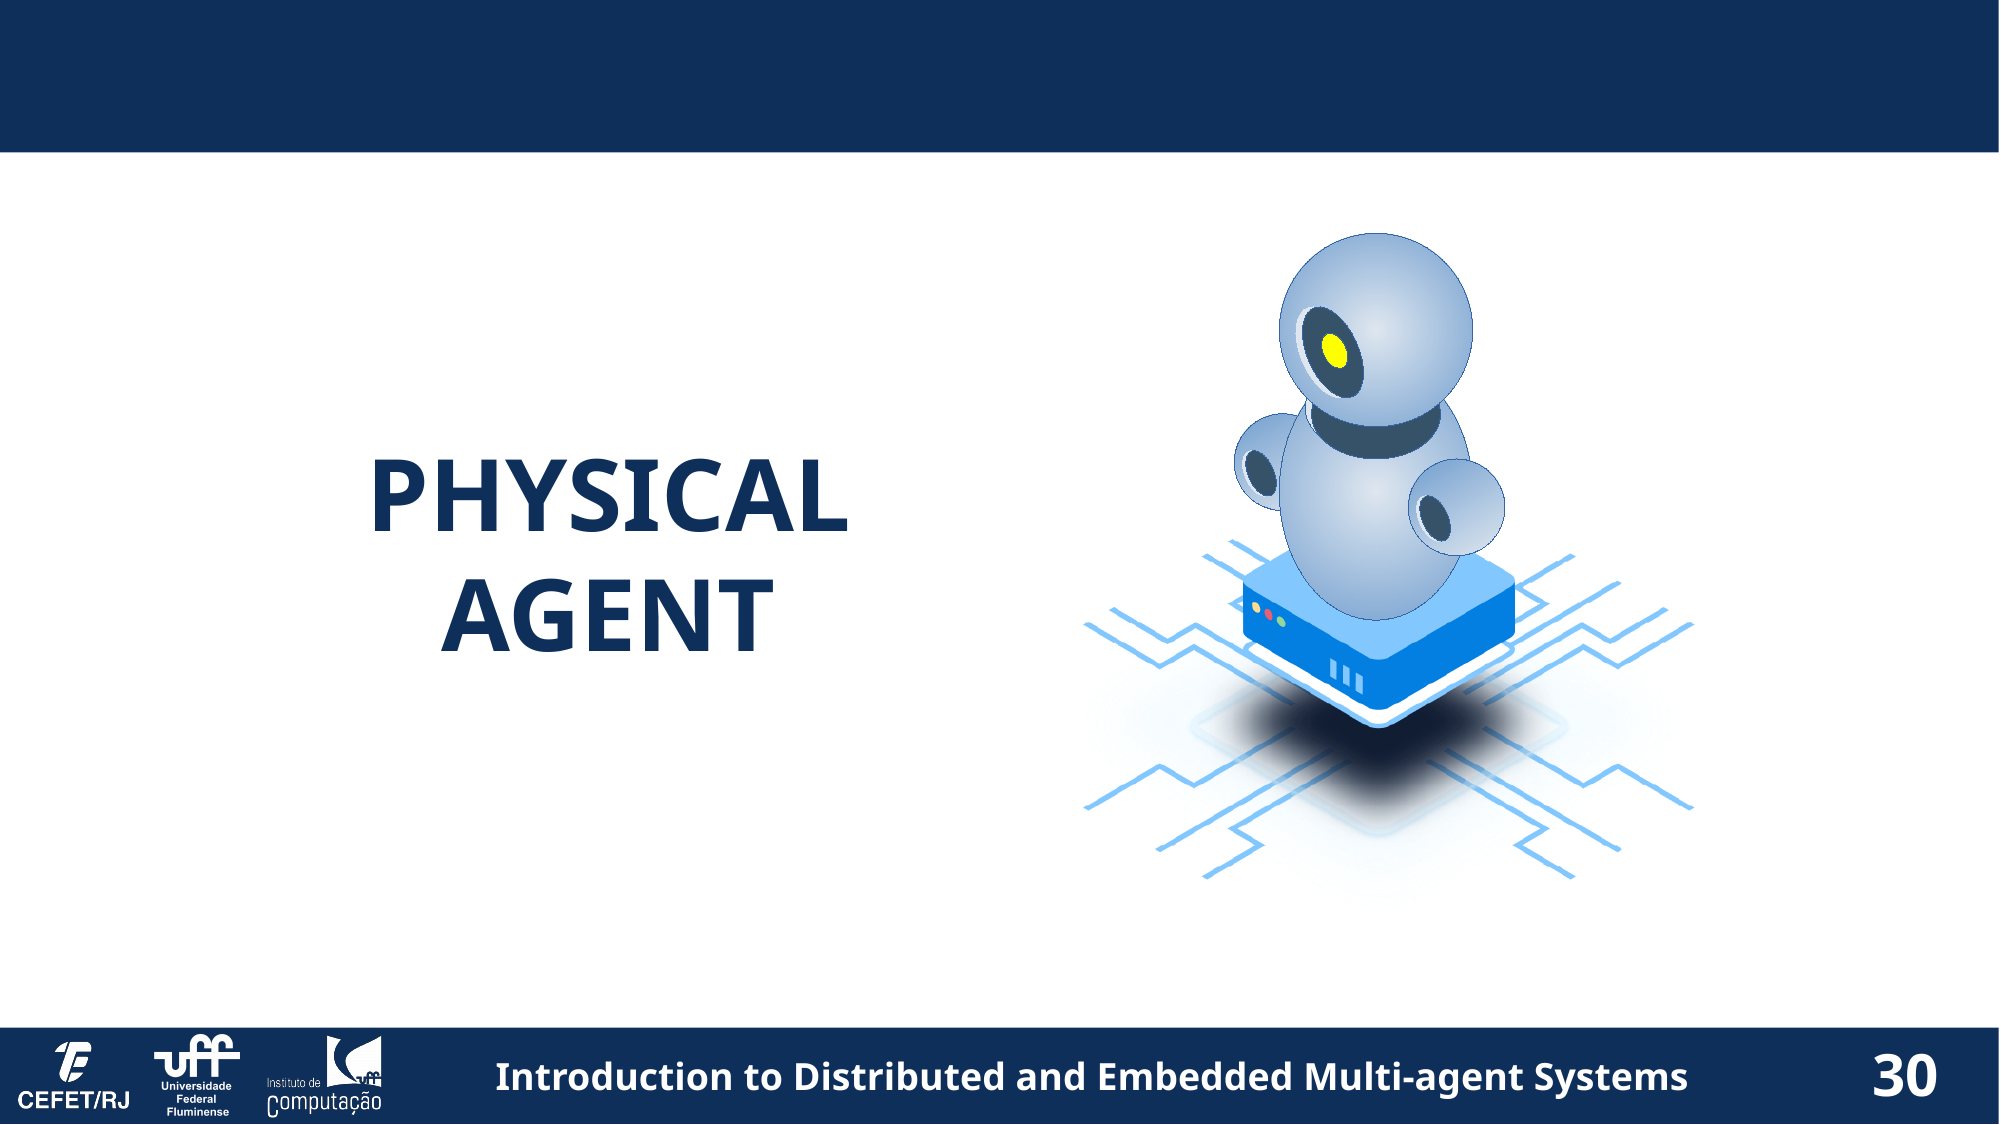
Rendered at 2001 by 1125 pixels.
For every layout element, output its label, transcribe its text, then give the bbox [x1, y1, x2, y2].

picture [265, 1033, 383, 1118]
text_box [1234, 233, 1505, 621]
text_box PHYSICAL AGENT [103, 424, 1115, 679]
picture [1059, 501, 1698, 927]
picture [18, 1021, 129, 1125]
picture [153, 1033, 241, 1121]
